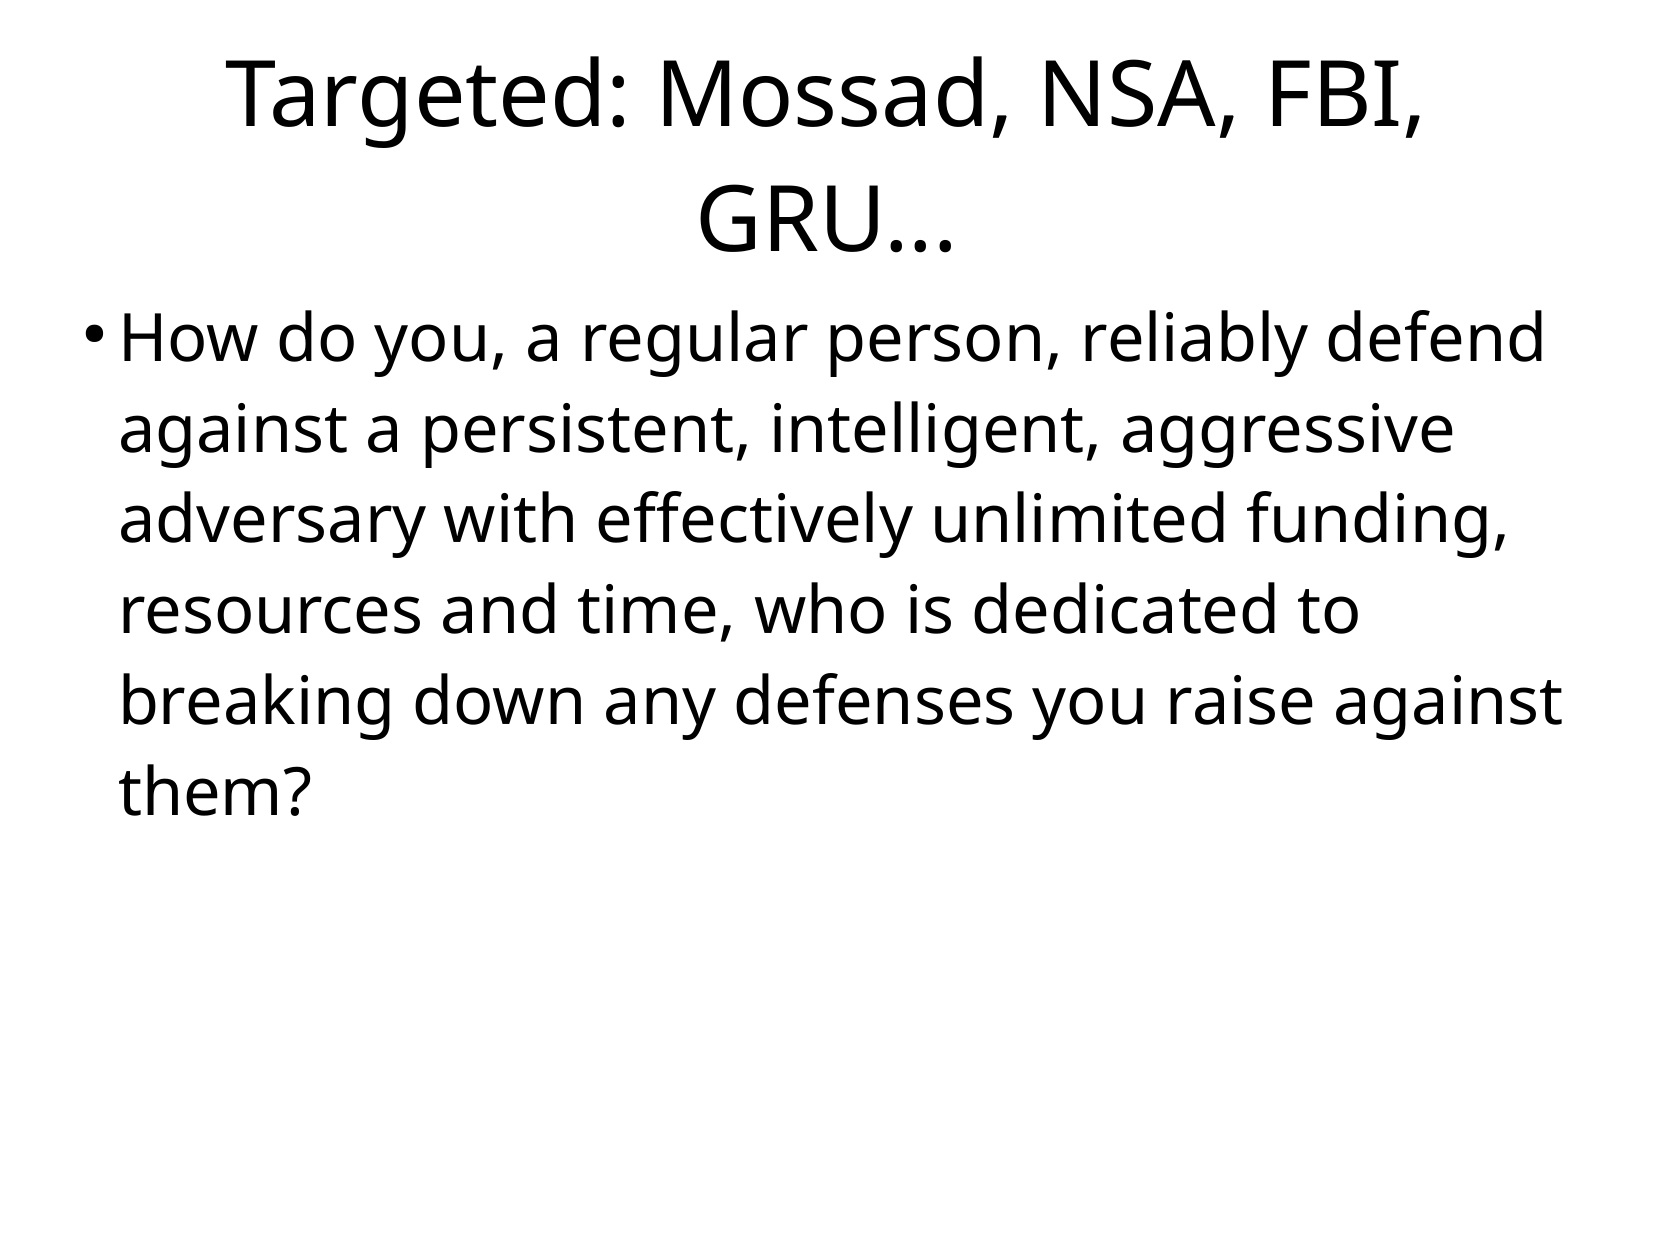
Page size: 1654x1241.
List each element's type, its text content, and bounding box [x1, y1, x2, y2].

subtitle How do you, a regular person, reliably defend against a persistent, intelligent, aggressive adversary with effectively unlimited funding, resources and time, who is dedicated to breaking down any defenses you raise against them? [82, 290, 1571, 1010]
title Targeted: Mossad, NSA, FBI, GRU... [82, 49, 1571, 257]
